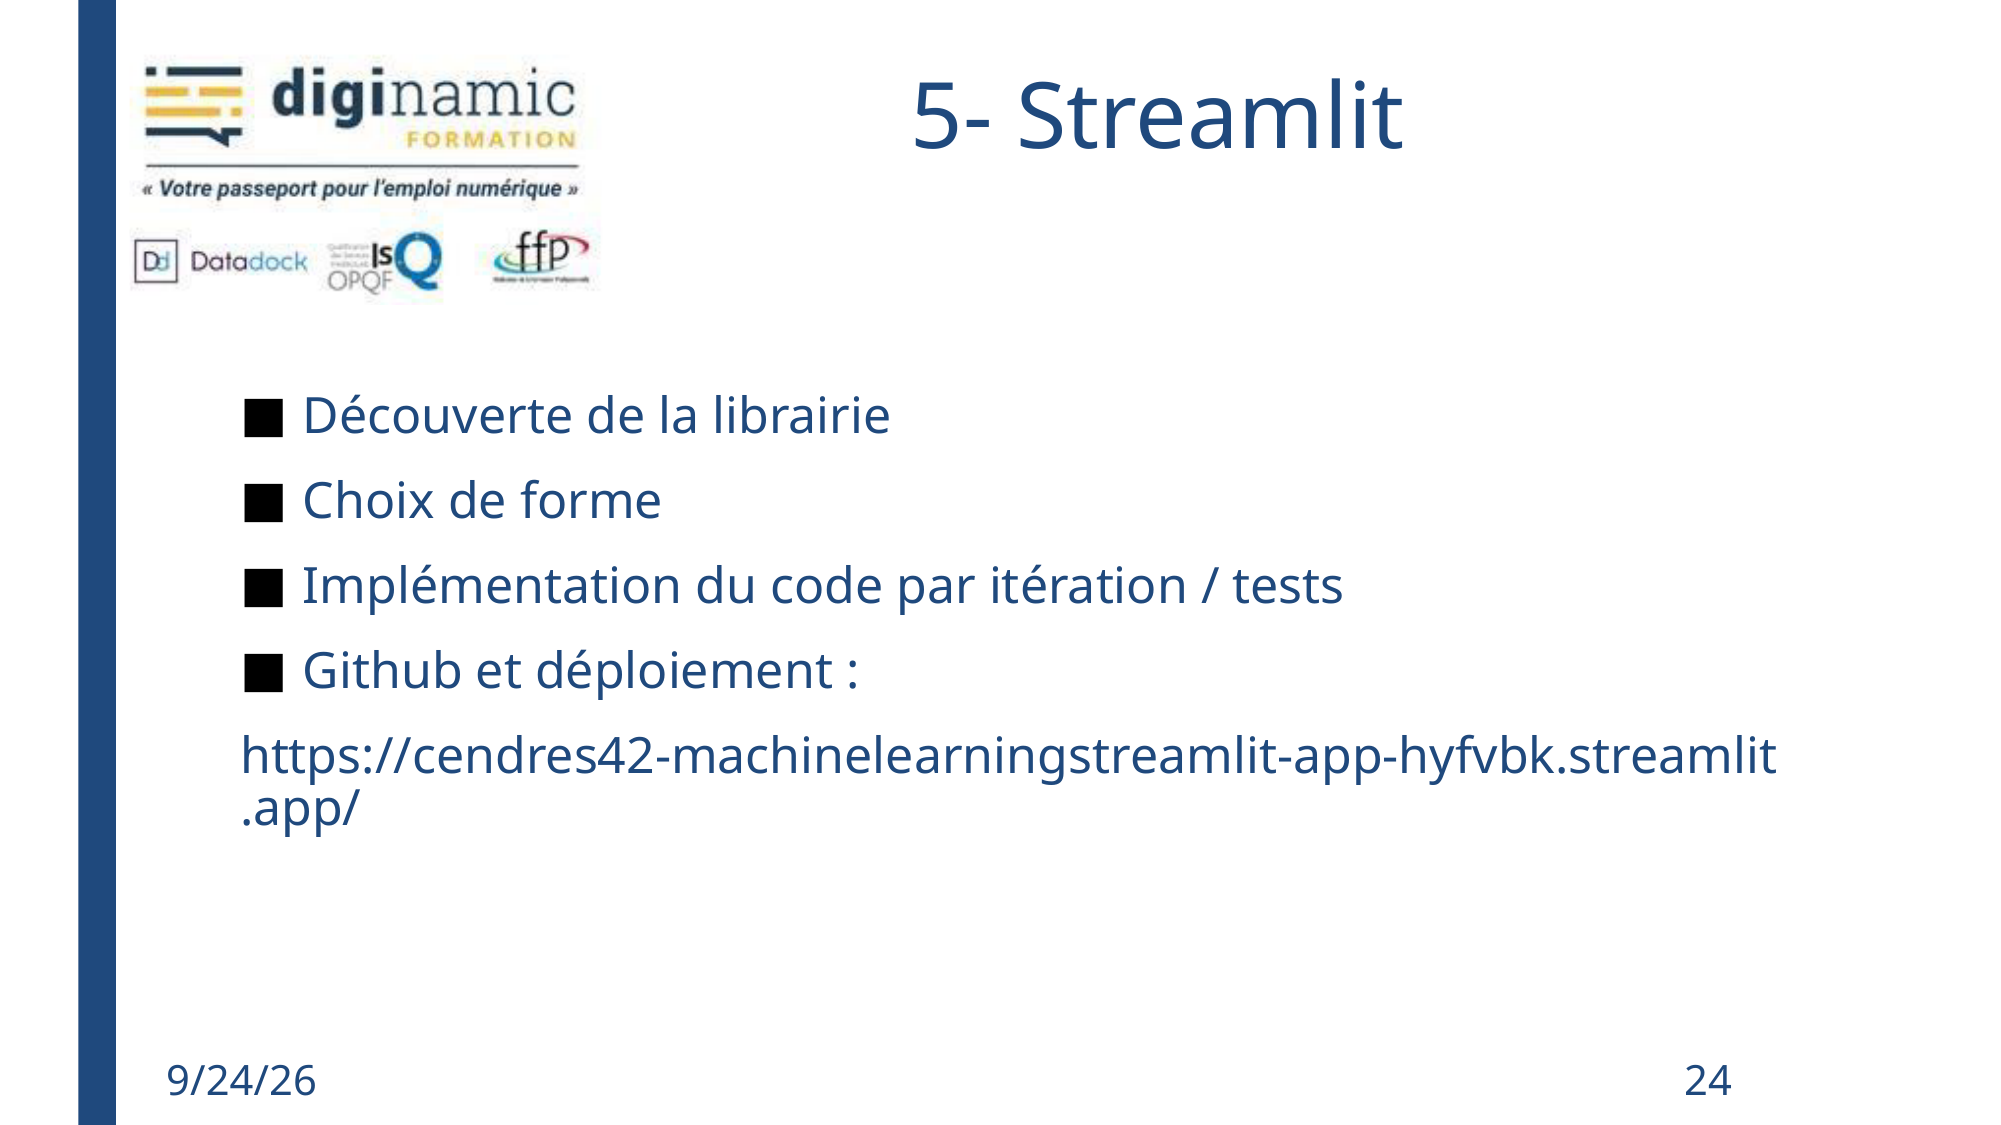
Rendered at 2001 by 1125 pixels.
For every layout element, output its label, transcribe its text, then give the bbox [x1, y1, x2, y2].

text_box [1669, 1043, 1931, 1110]
list Découverte de la librairie Choix de forme Implémentation du code par itération / tests Github et déploiement : https://cendres42-machinelearningstreamlit-app-hyfvbk.streamlit.app/ [225, 375, 1801, 963]
text_box 2/23/2024 [151, 1043, 389, 1110]
title 5- Streamlit [516, 51, 1801, 299]
